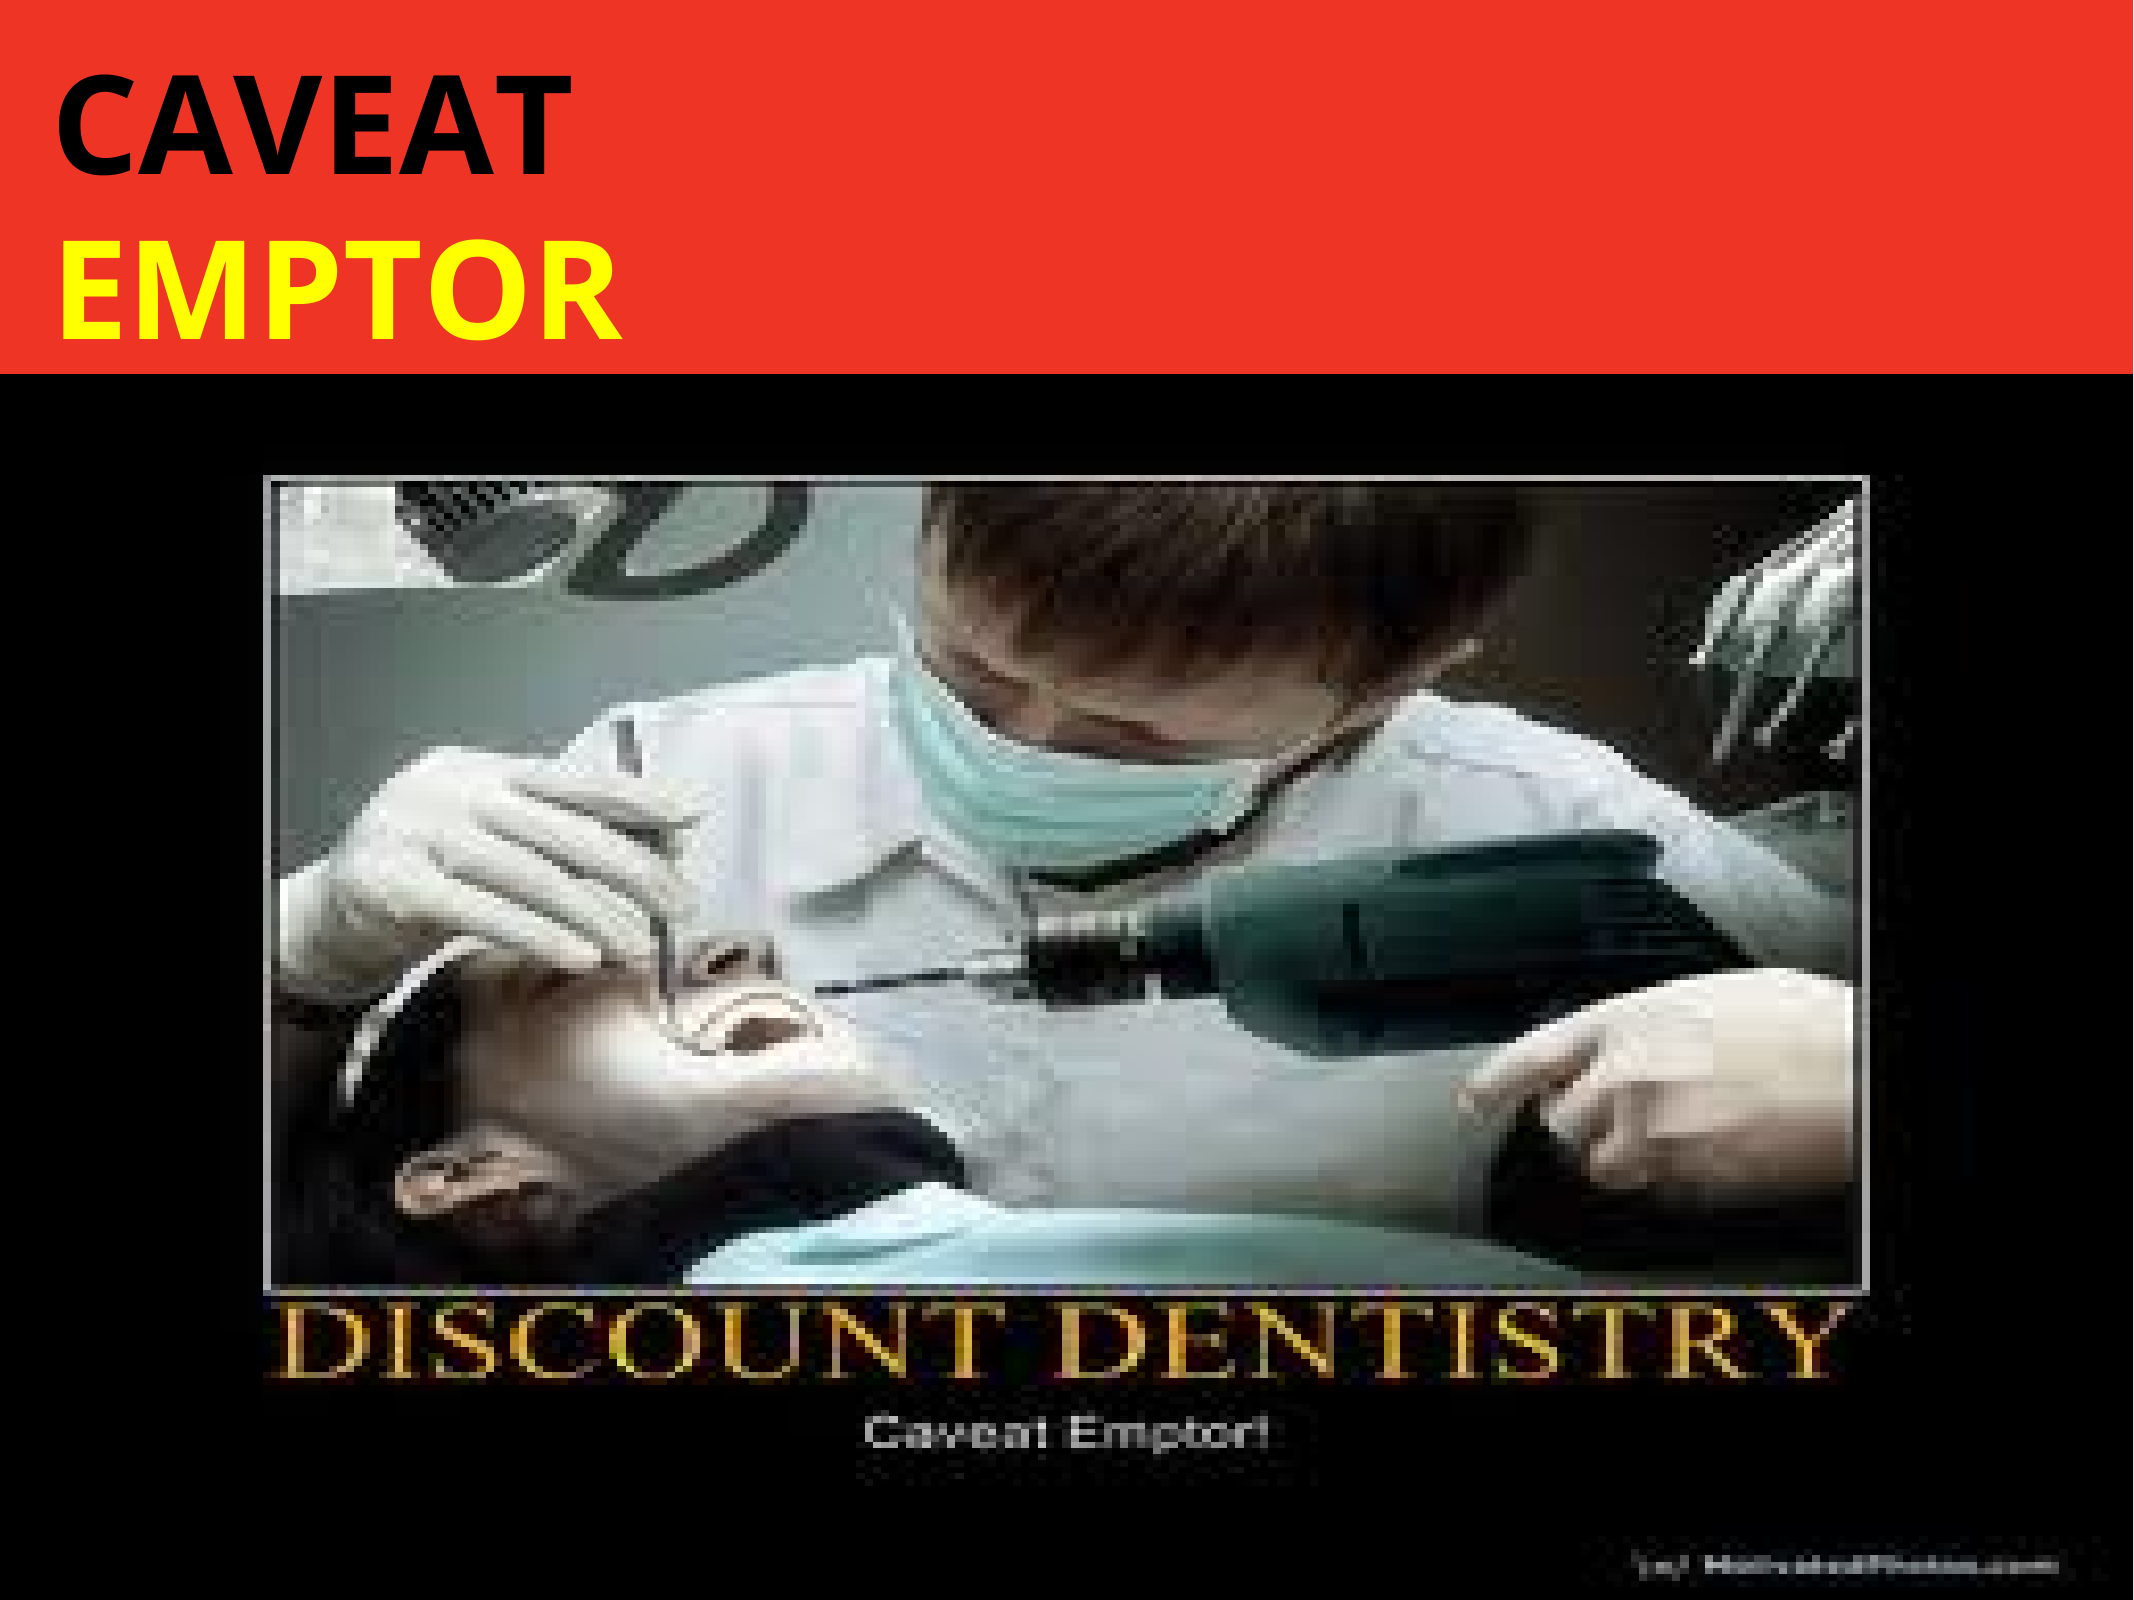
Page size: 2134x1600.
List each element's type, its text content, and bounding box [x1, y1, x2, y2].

picture [0, 374, 2134, 1600]
text_box CAVEAT EMPTOR [41, 37, 2134, 374]
